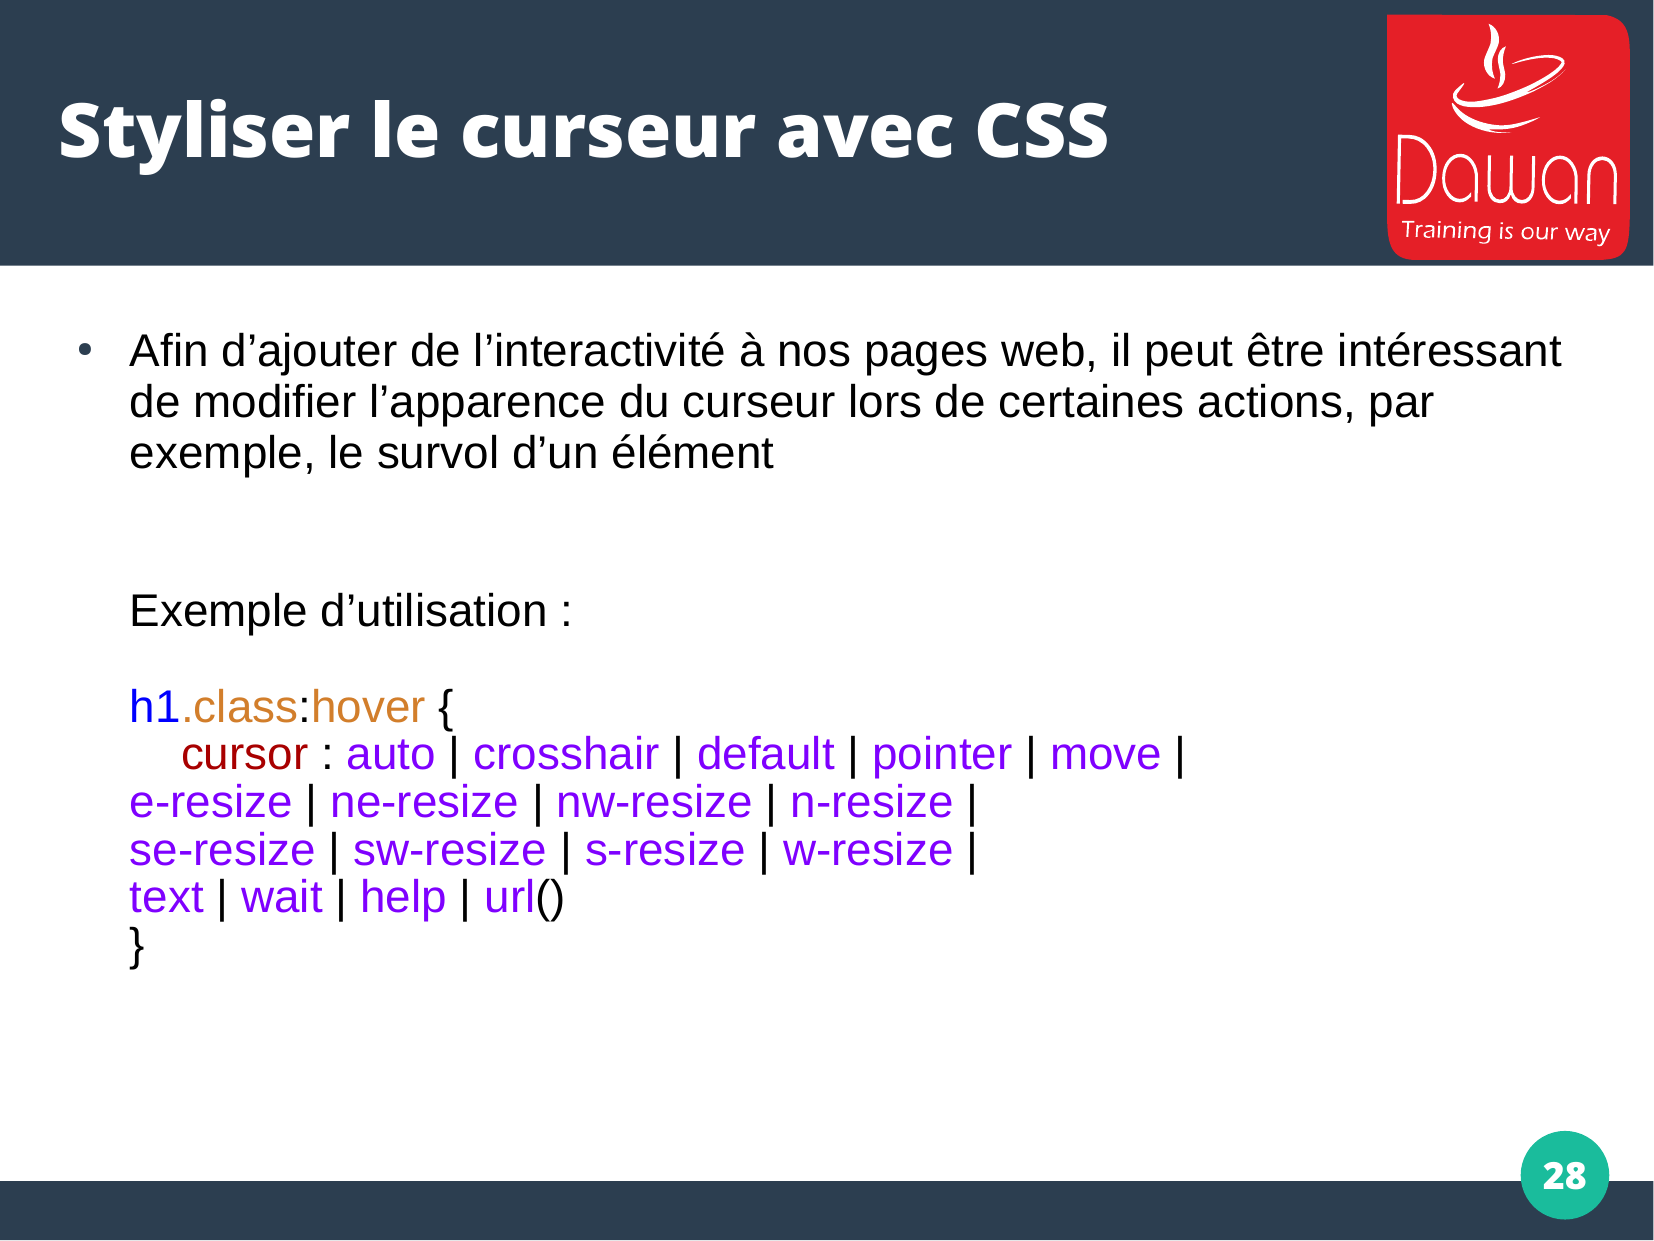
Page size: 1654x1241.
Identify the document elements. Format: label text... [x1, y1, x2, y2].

list Afin d’ajouter de l’interactivité à nos pages web, il peut être intéressant de modifier l’apparence du curseur lors de certaines actions, par exemple, le survol d’un élément Exemple d’utilisation : h1.class:hover { cursor : auto | crosshair | default | pointer | move | e-resize | ne-resize | nw-resize | n-resize | se-resize | sw-resize | s-resize | w-resize | text | wait | help | url() } [59, 324, 1595, 1152]
title Styliser le curseur avec CSS [59, 49, 1387, 207]
picture [1387, 14, 1630, 260]
